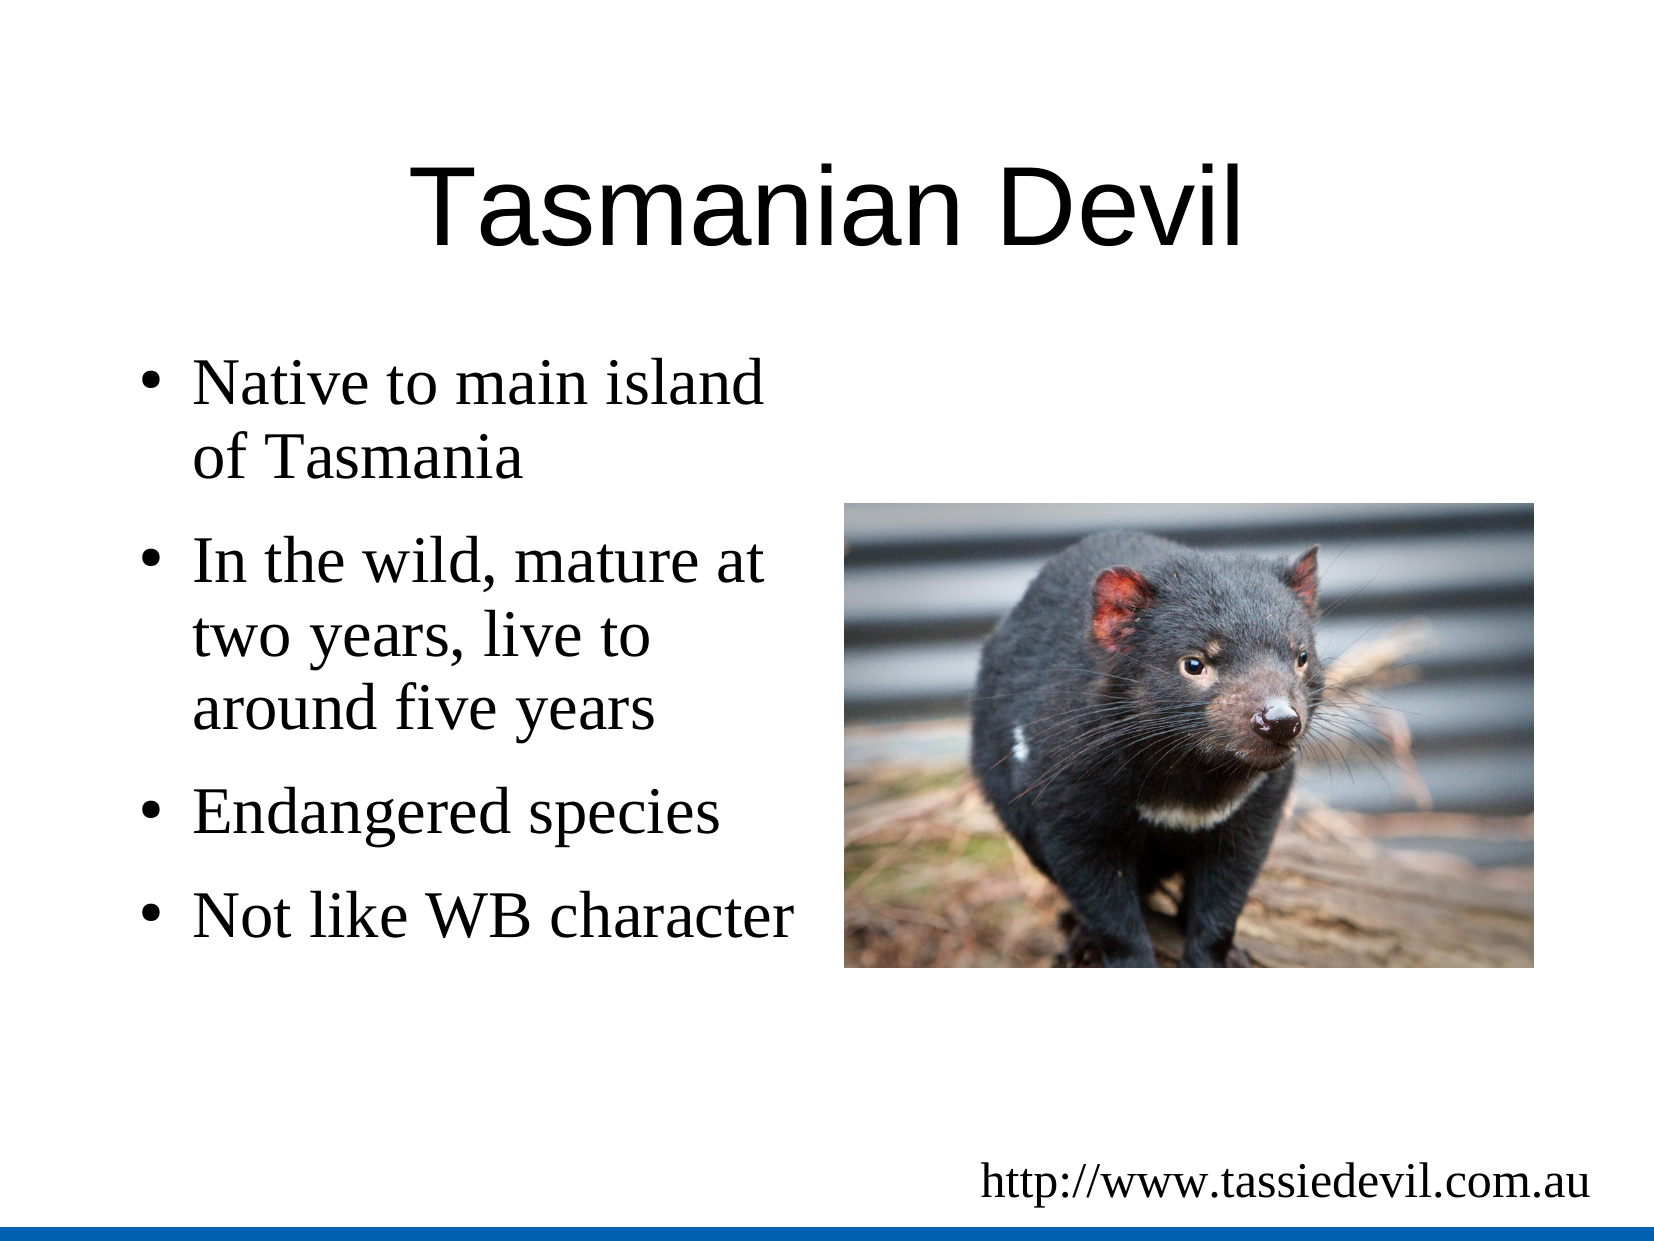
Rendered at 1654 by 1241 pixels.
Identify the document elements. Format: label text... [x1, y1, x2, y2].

text_box http://www.tassiedevil.com.au [980, 1153, 1592, 1214]
list Native to main island of Tasmania In the wild, mature at two years, live to around five years Endangered species Not like WB character [121, 344, 811, 1127]
title Tasmanian Devil [121, 102, 1533, 311]
picture [844, 503, 1534, 968]
